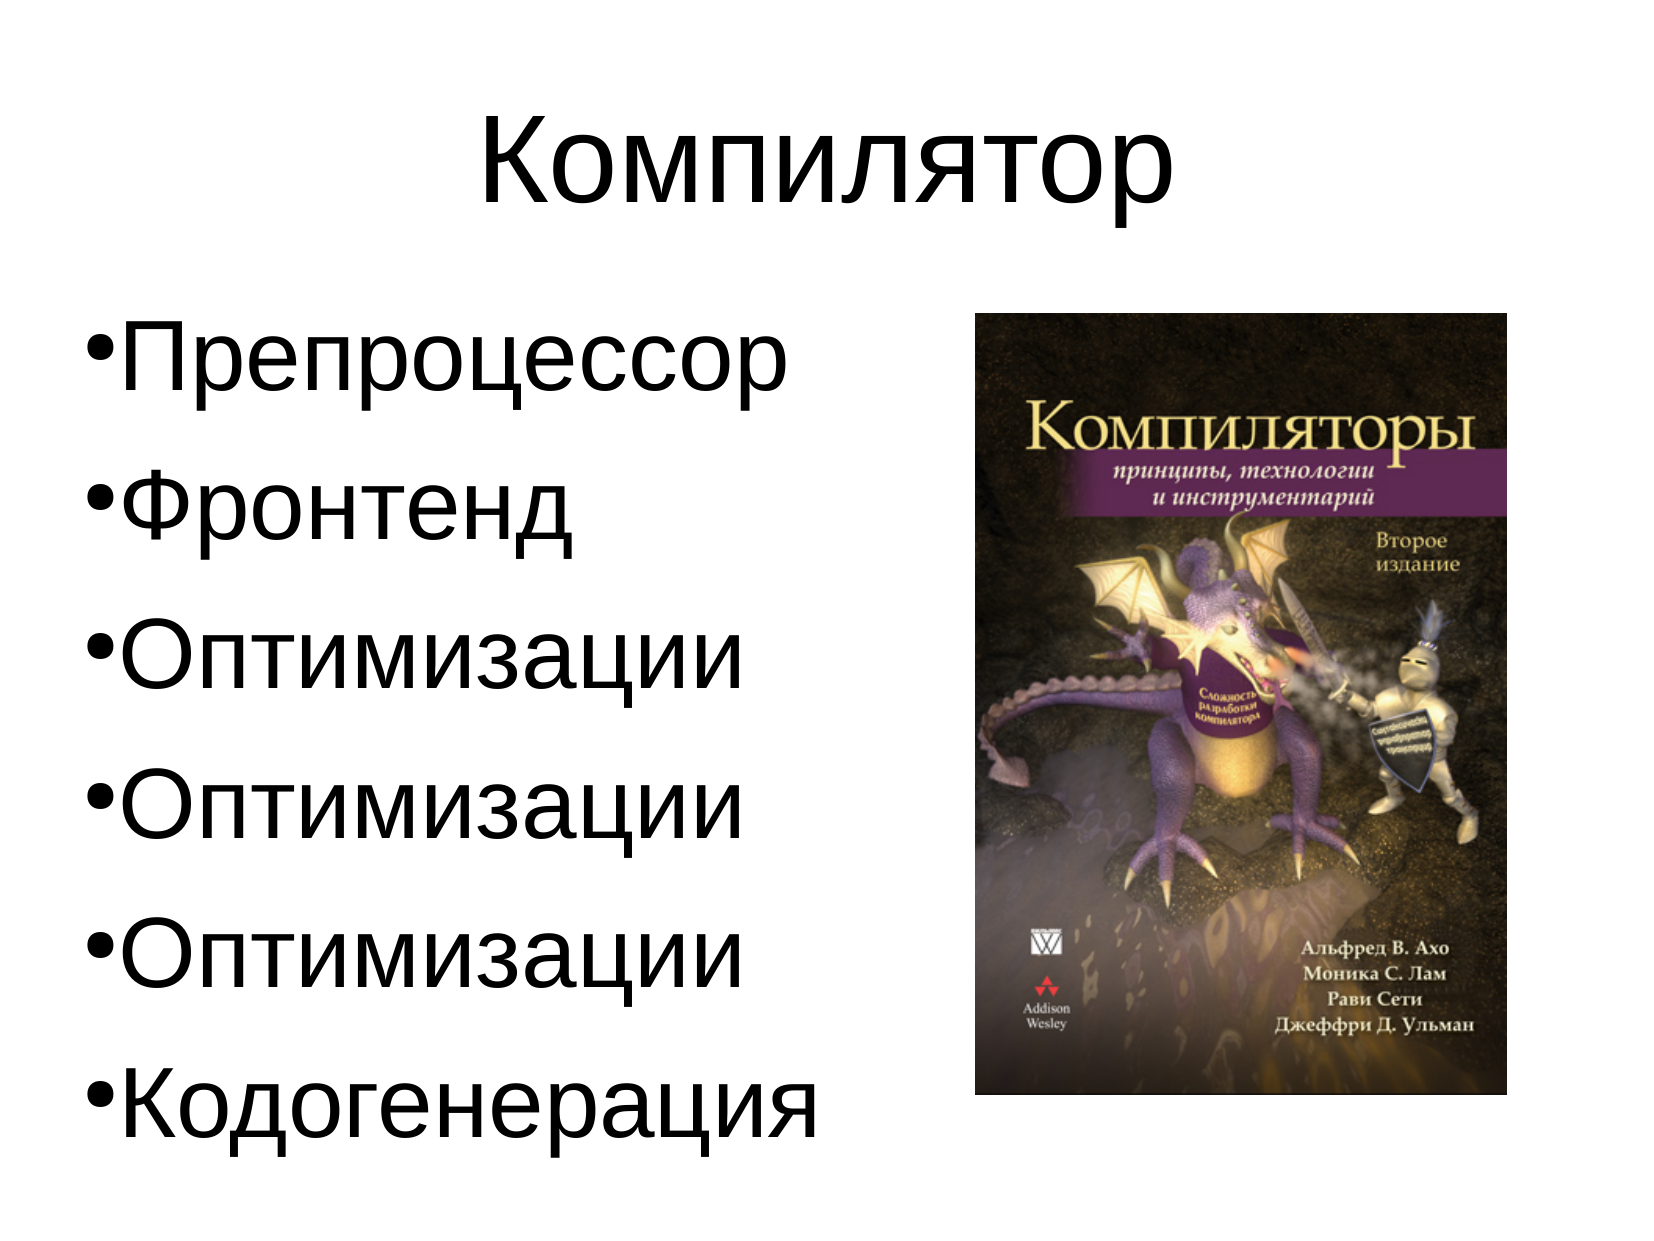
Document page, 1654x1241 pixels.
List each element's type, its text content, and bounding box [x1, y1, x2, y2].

list Препроцессор Фронтенд Оптимизации Оптимизации Оптимизации Кодогенерация [82, 290, 1571, 1186]
picture [975, 313, 1507, 1096]
title Компилятор [82, 49, 1571, 257]
